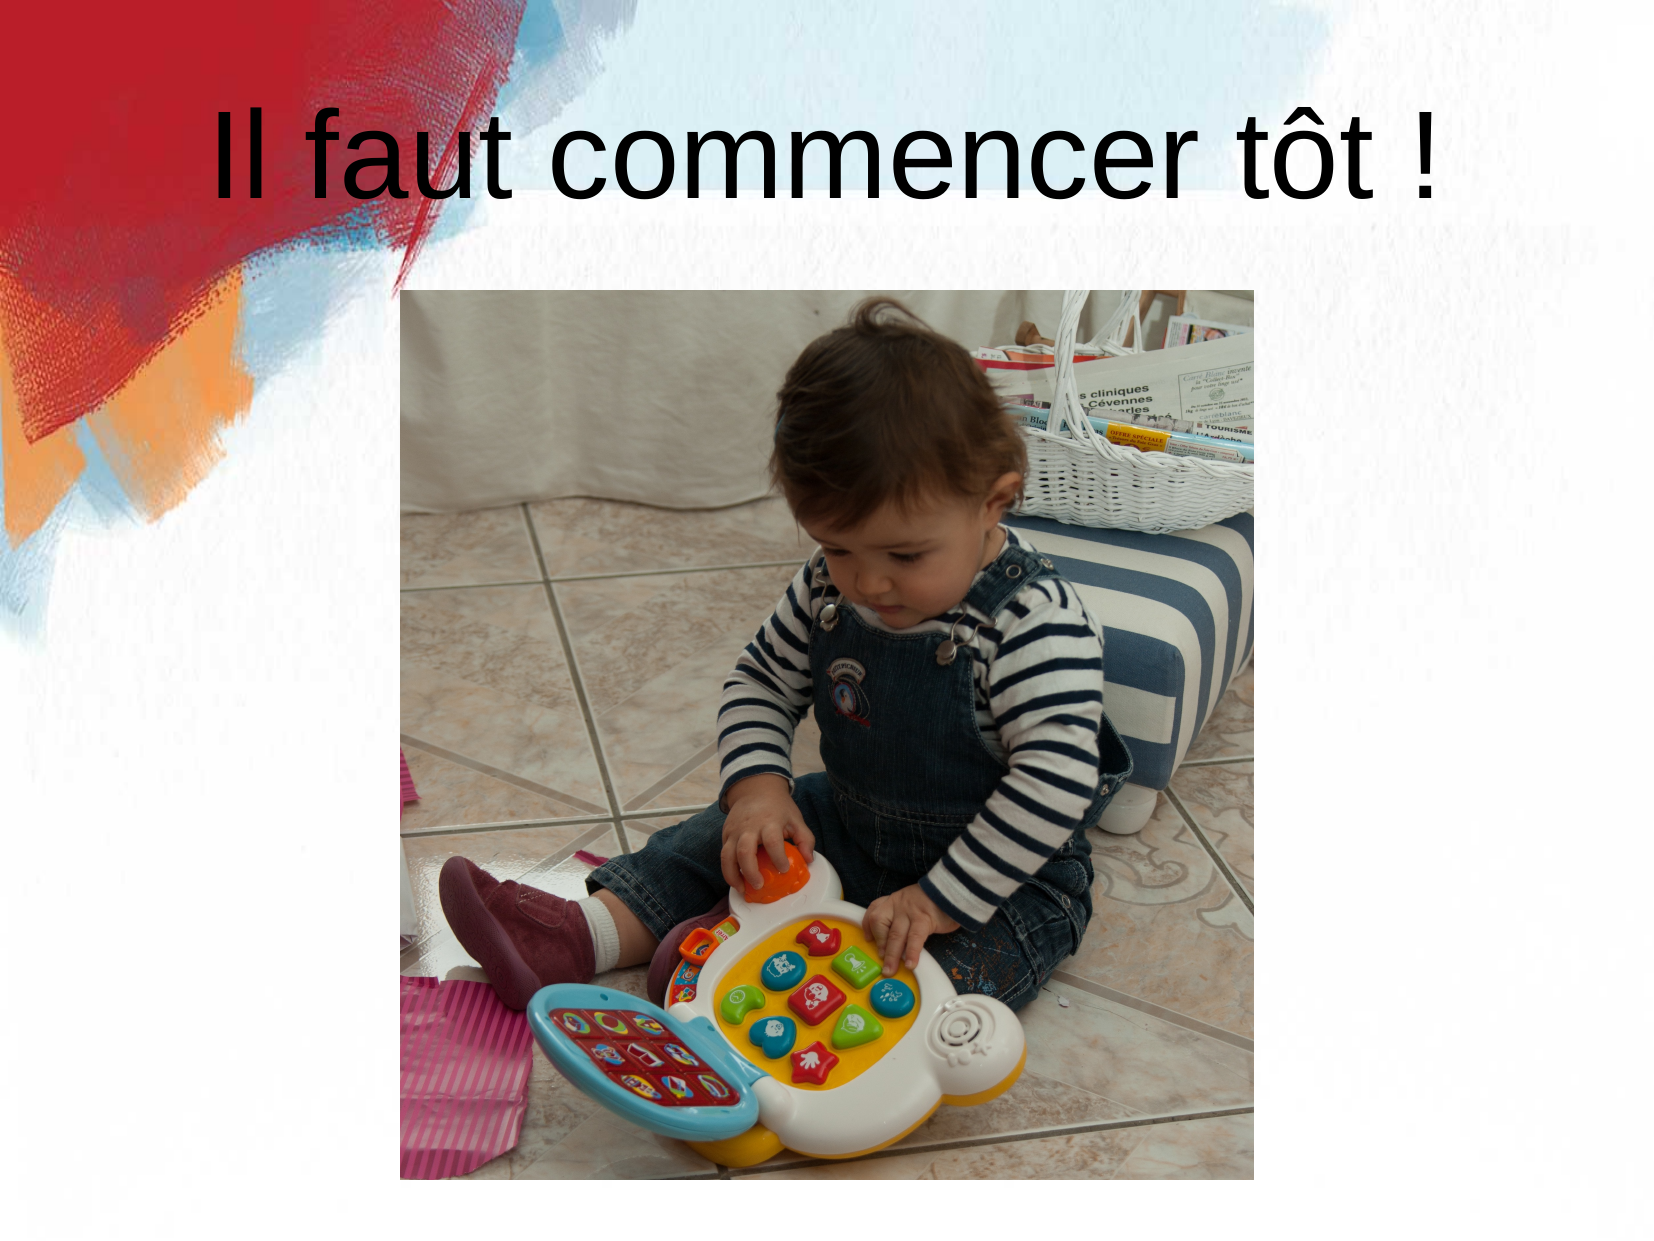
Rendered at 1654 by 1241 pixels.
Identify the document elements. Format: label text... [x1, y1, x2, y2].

picture [0, 0, 1654, 1241]
title Il faut commencer tôt ! [82, 49, 1571, 257]
